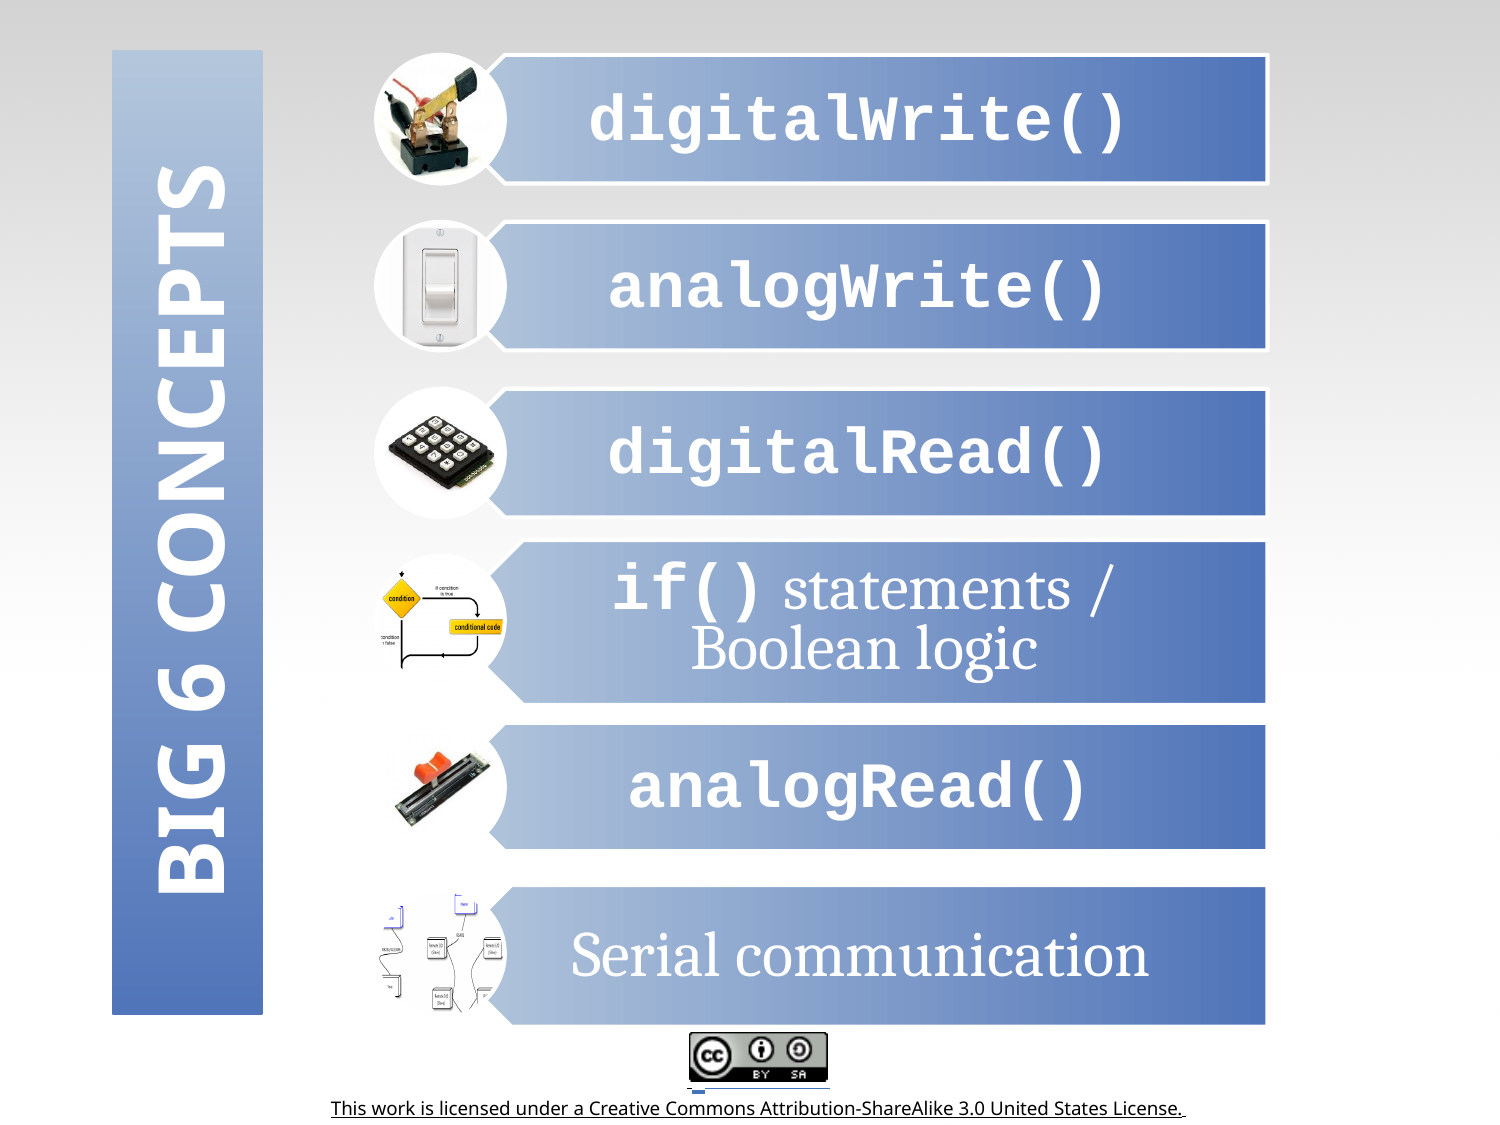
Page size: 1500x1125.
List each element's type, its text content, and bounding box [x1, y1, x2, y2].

text_box [376, 722, 505, 852]
text_box [376, 555, 505, 685]
picture [0, 0, 1500, 1125]
text_box [376, 889, 505, 1019]
text_box This work is licensed under a Creative Commons Attribution-ShareAlike 3.0 United States License. [309, 1036, 1208, 1122]
text_box [376, 54, 505, 184]
text_box analogWrite() [486, 221, 1268, 351]
text_box if() statements / Boolean logic [485, 539, 1268, 706]
text_box analogRead() [486, 722, 1268, 852]
text_box [376, 221, 505, 351]
text_box digitalWrite() [486, 54, 1268, 184]
text_box digitalRead() [486, 388, 1268, 518]
text_box [376, 388, 505, 518]
text_box Serial communication [485, 884, 1268, 1027]
text_box BIG 6 CONCEPTS [112, 50, 263, 1015]
